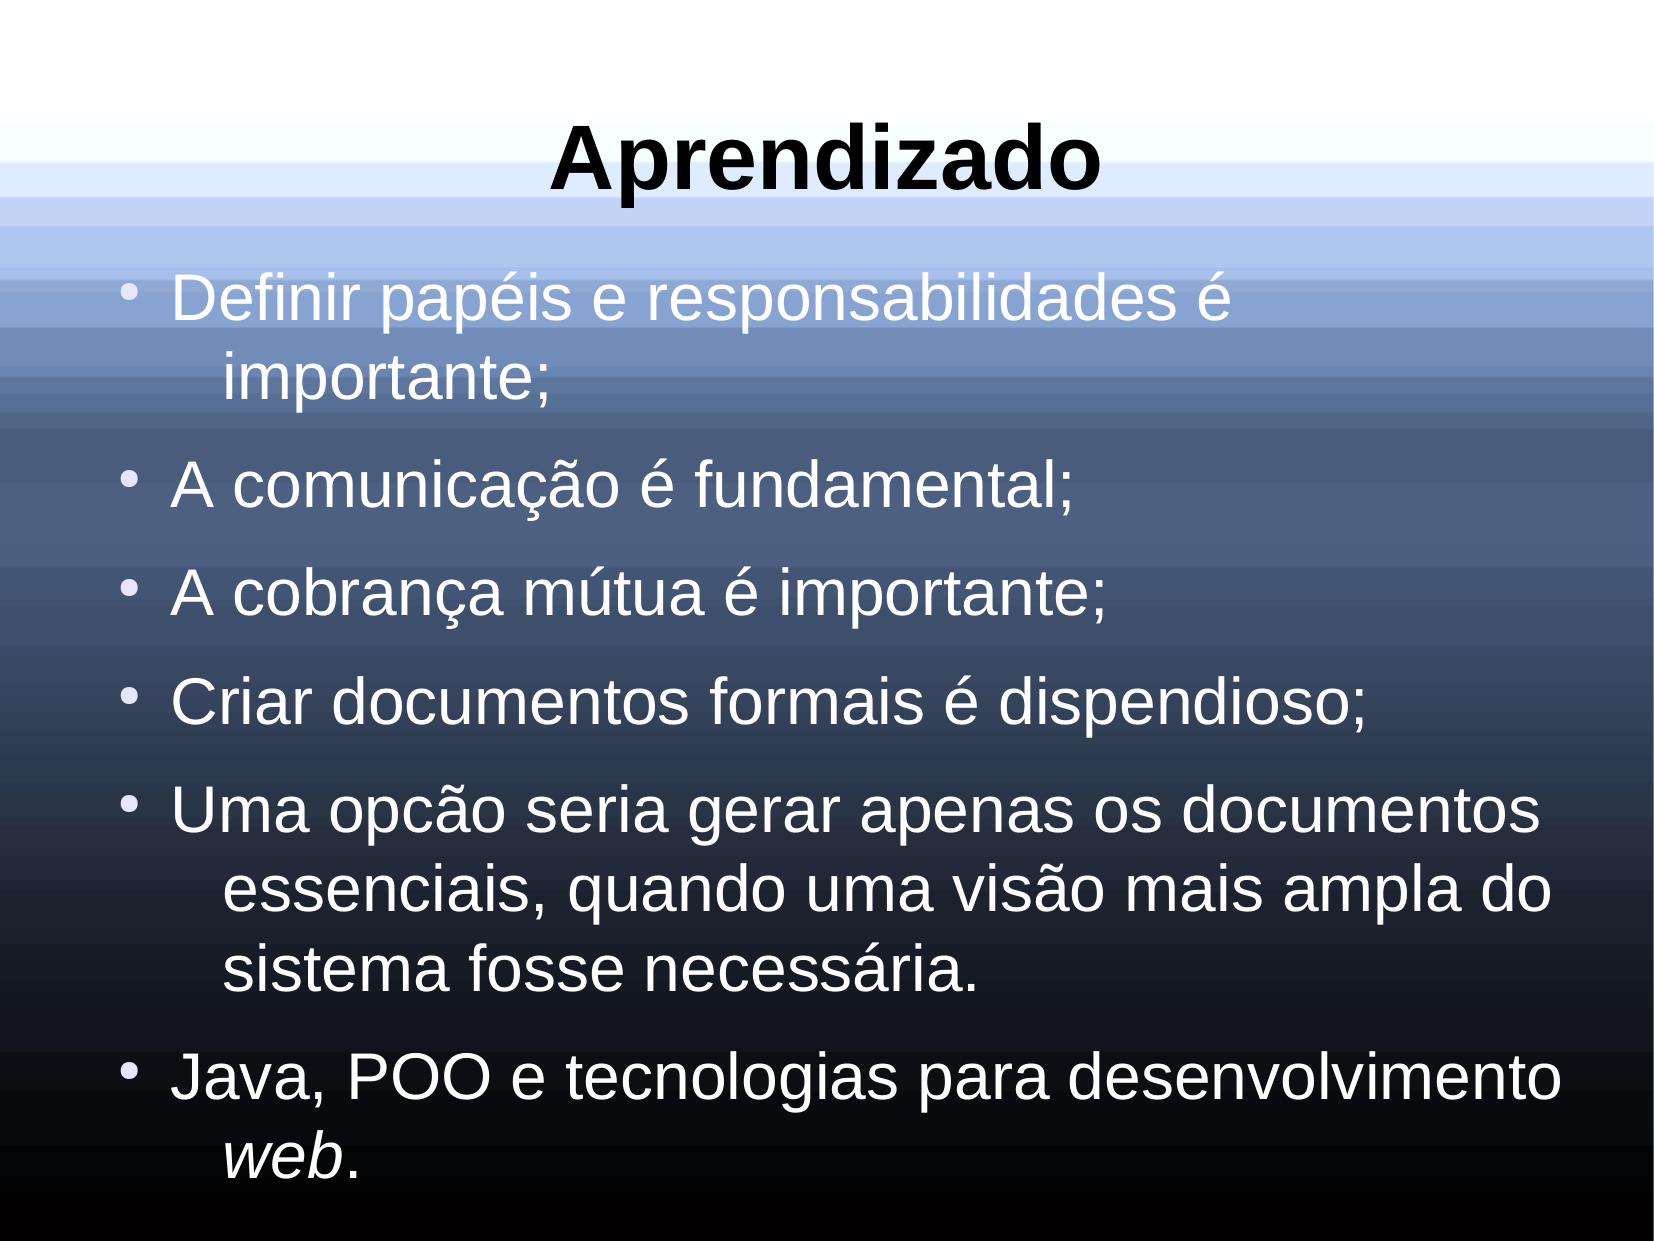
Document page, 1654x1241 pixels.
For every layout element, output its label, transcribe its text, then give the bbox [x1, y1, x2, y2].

title Aprendizado [82, 56, 1571, 250]
list Definir papéis e responsabilidades é importante; A comunicação é fundamental; A cobrança mútua é importante; Criar documentos formais é dispendioso; Uma opcão seria gerar apenas os documentos essenciais, quando uma visão mais ampla do sistema fosse necessária. Java, POO e tecnologias para desenvolvimento web. [82, 253, 1571, 1199]
